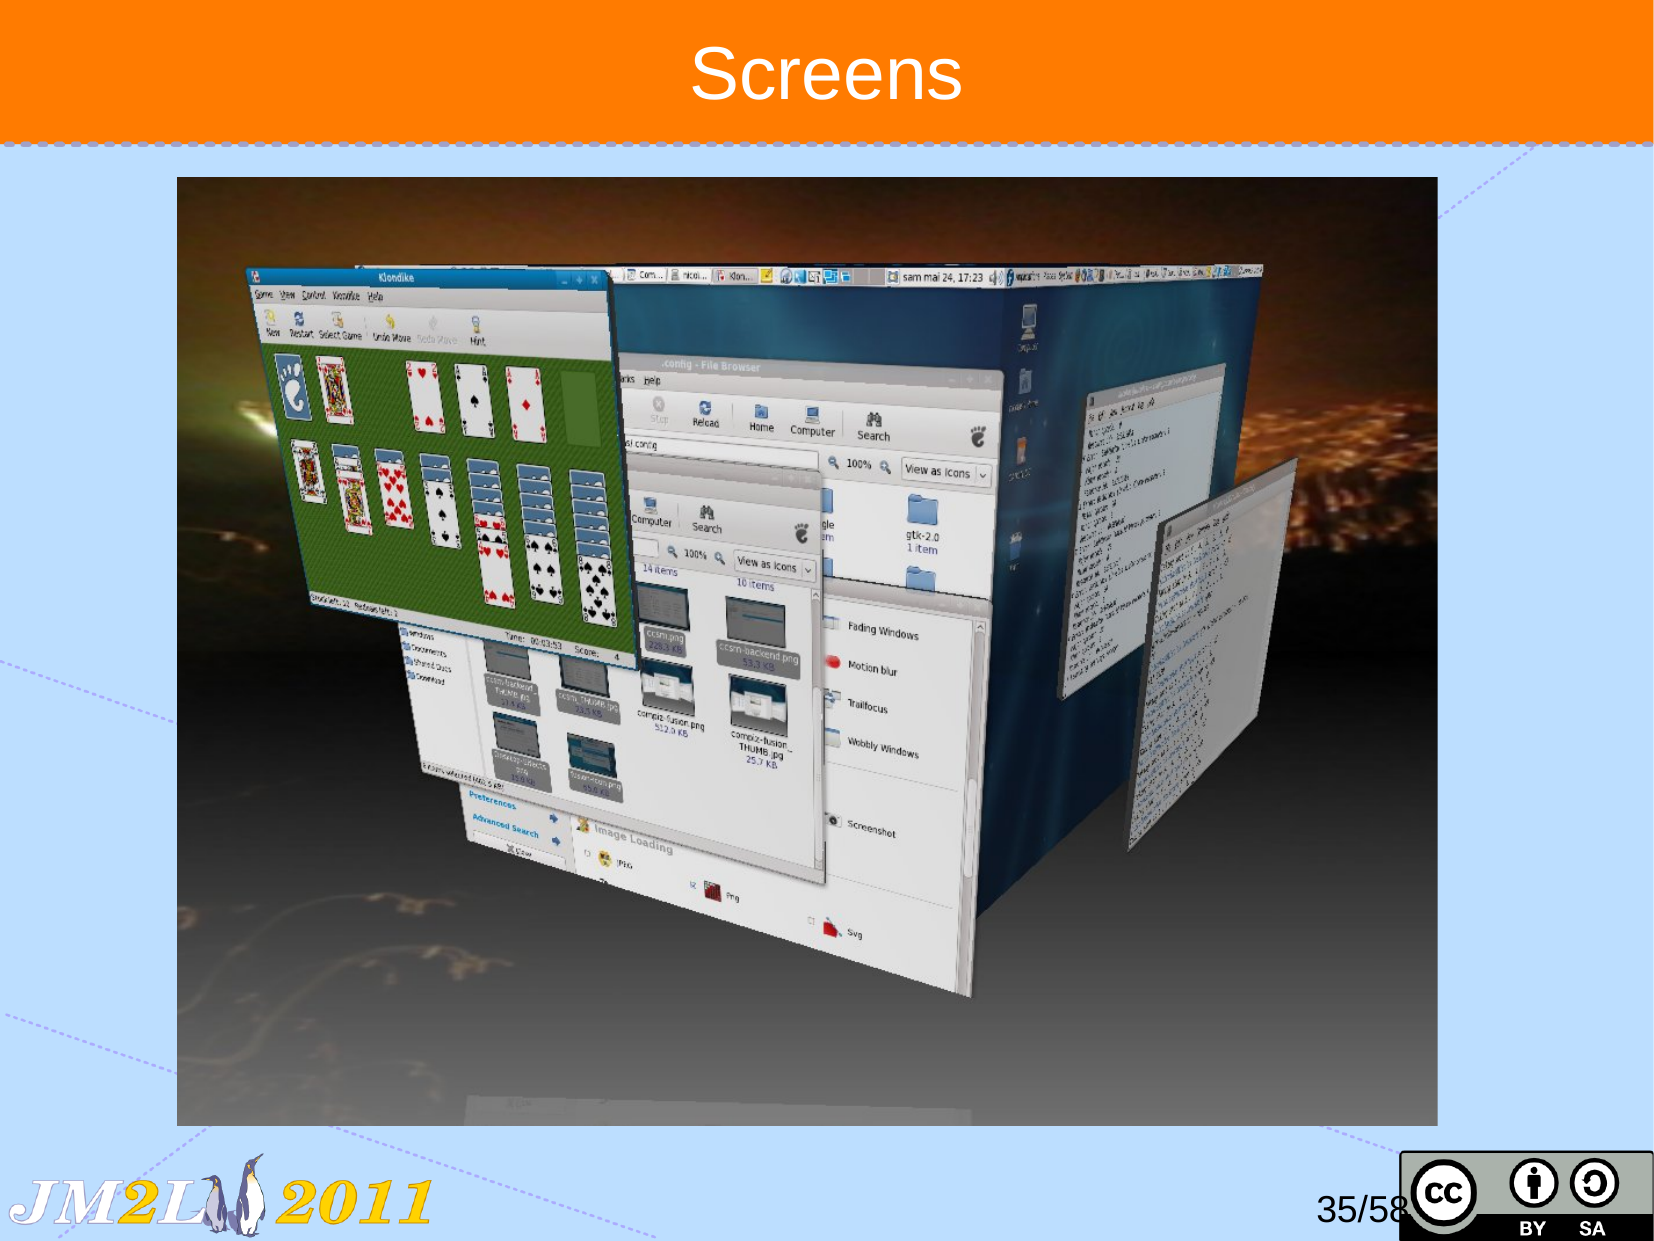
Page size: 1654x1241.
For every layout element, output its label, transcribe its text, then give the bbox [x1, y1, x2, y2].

picture [0, 0, 1654, 1241]
title Screens [29, 0, 1625, 148]
